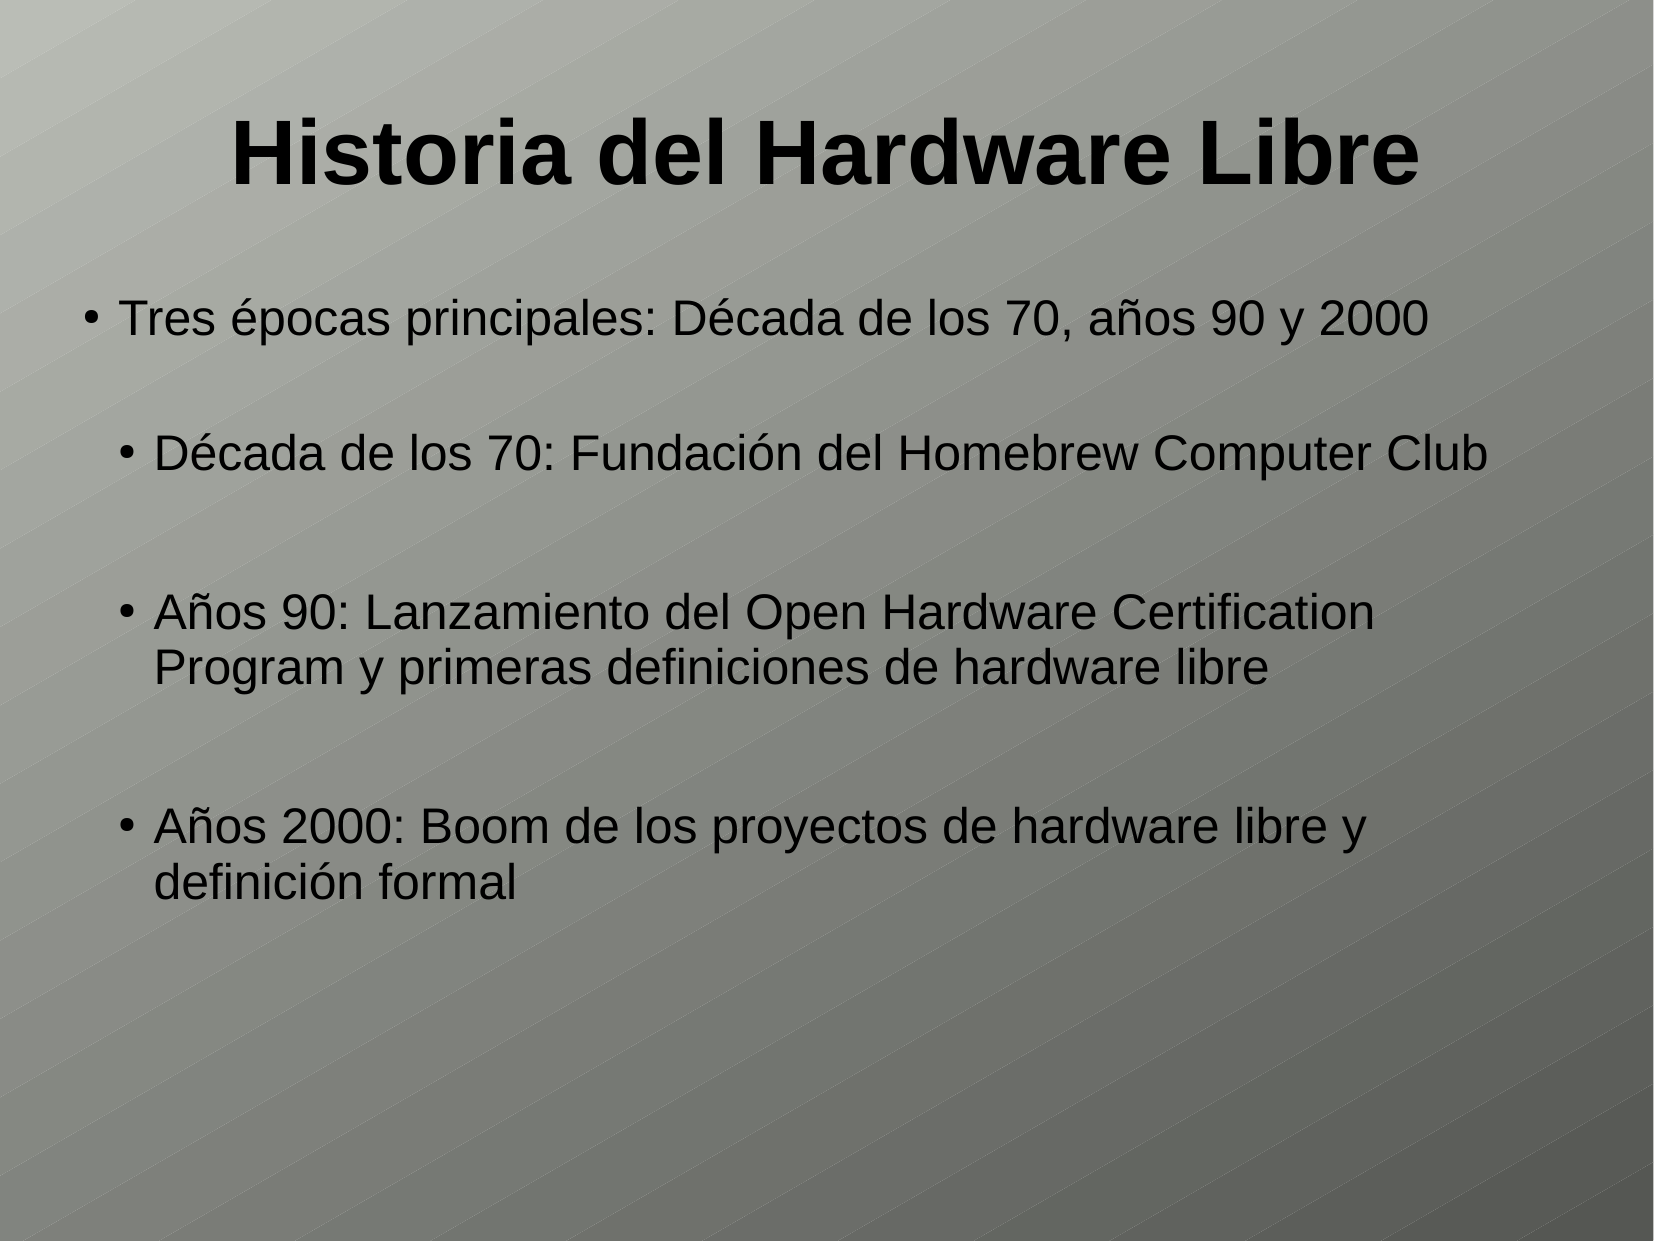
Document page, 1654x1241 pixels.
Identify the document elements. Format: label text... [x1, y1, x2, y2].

list Tres épocas principales: Década de los 70, años 90 y 2000 Década de los 70: Fundación del Homebrew Computer Club Años 90: Lanzamiento del Open Hardware Certification Program y primeras definiciones de hardware libre Años 2000: Boom de los proyectos de hardware libre y definición formal [82, 290, 1571, 1010]
title Historia del Hardware Libre [82, 49, 1571, 257]
